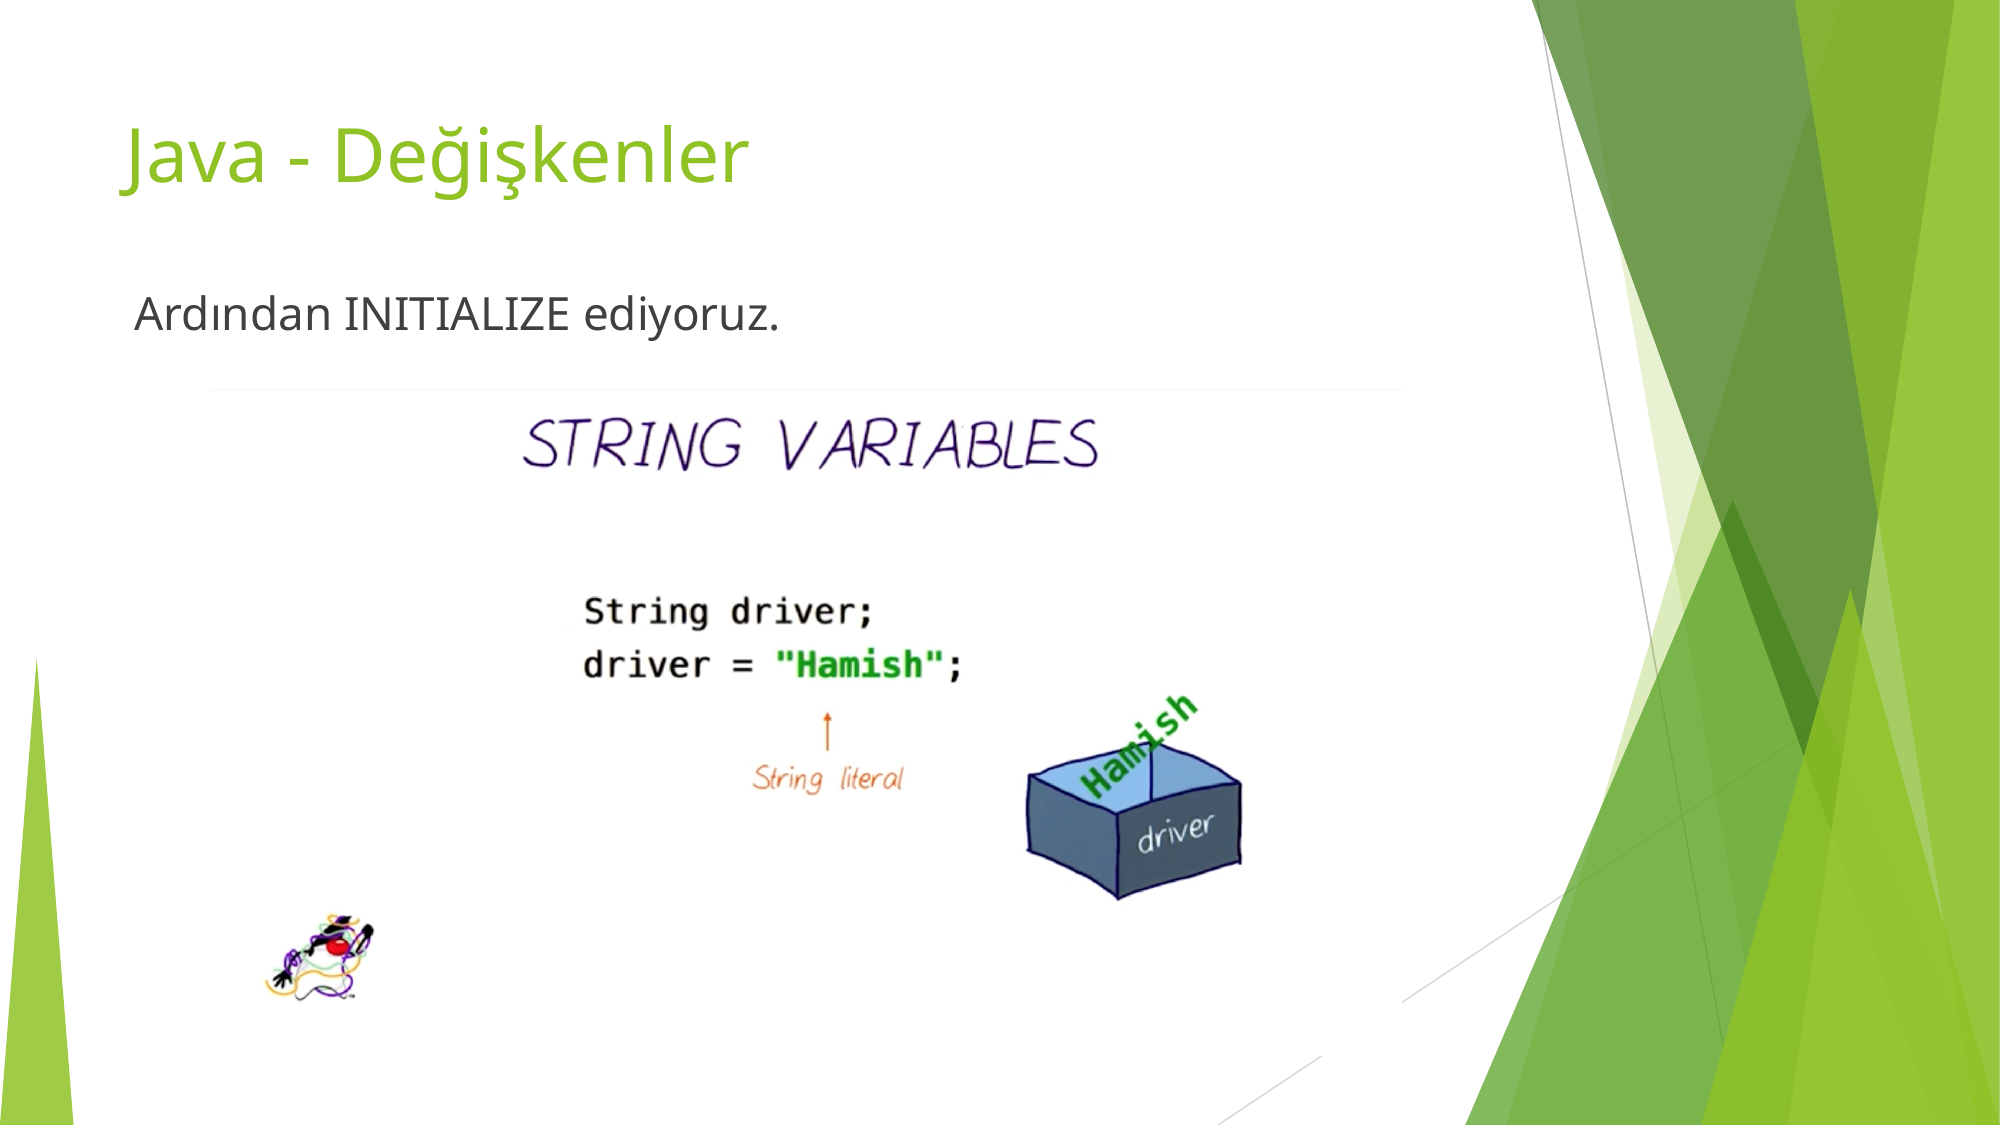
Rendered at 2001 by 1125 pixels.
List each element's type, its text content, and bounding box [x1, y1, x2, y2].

list Ardından INITIALIZE ediyoruz. [120, 277, 1531, 436]
title Java - Değişkenler [111, 99, 1522, 317]
picture [210, 389, 1402, 1057]
